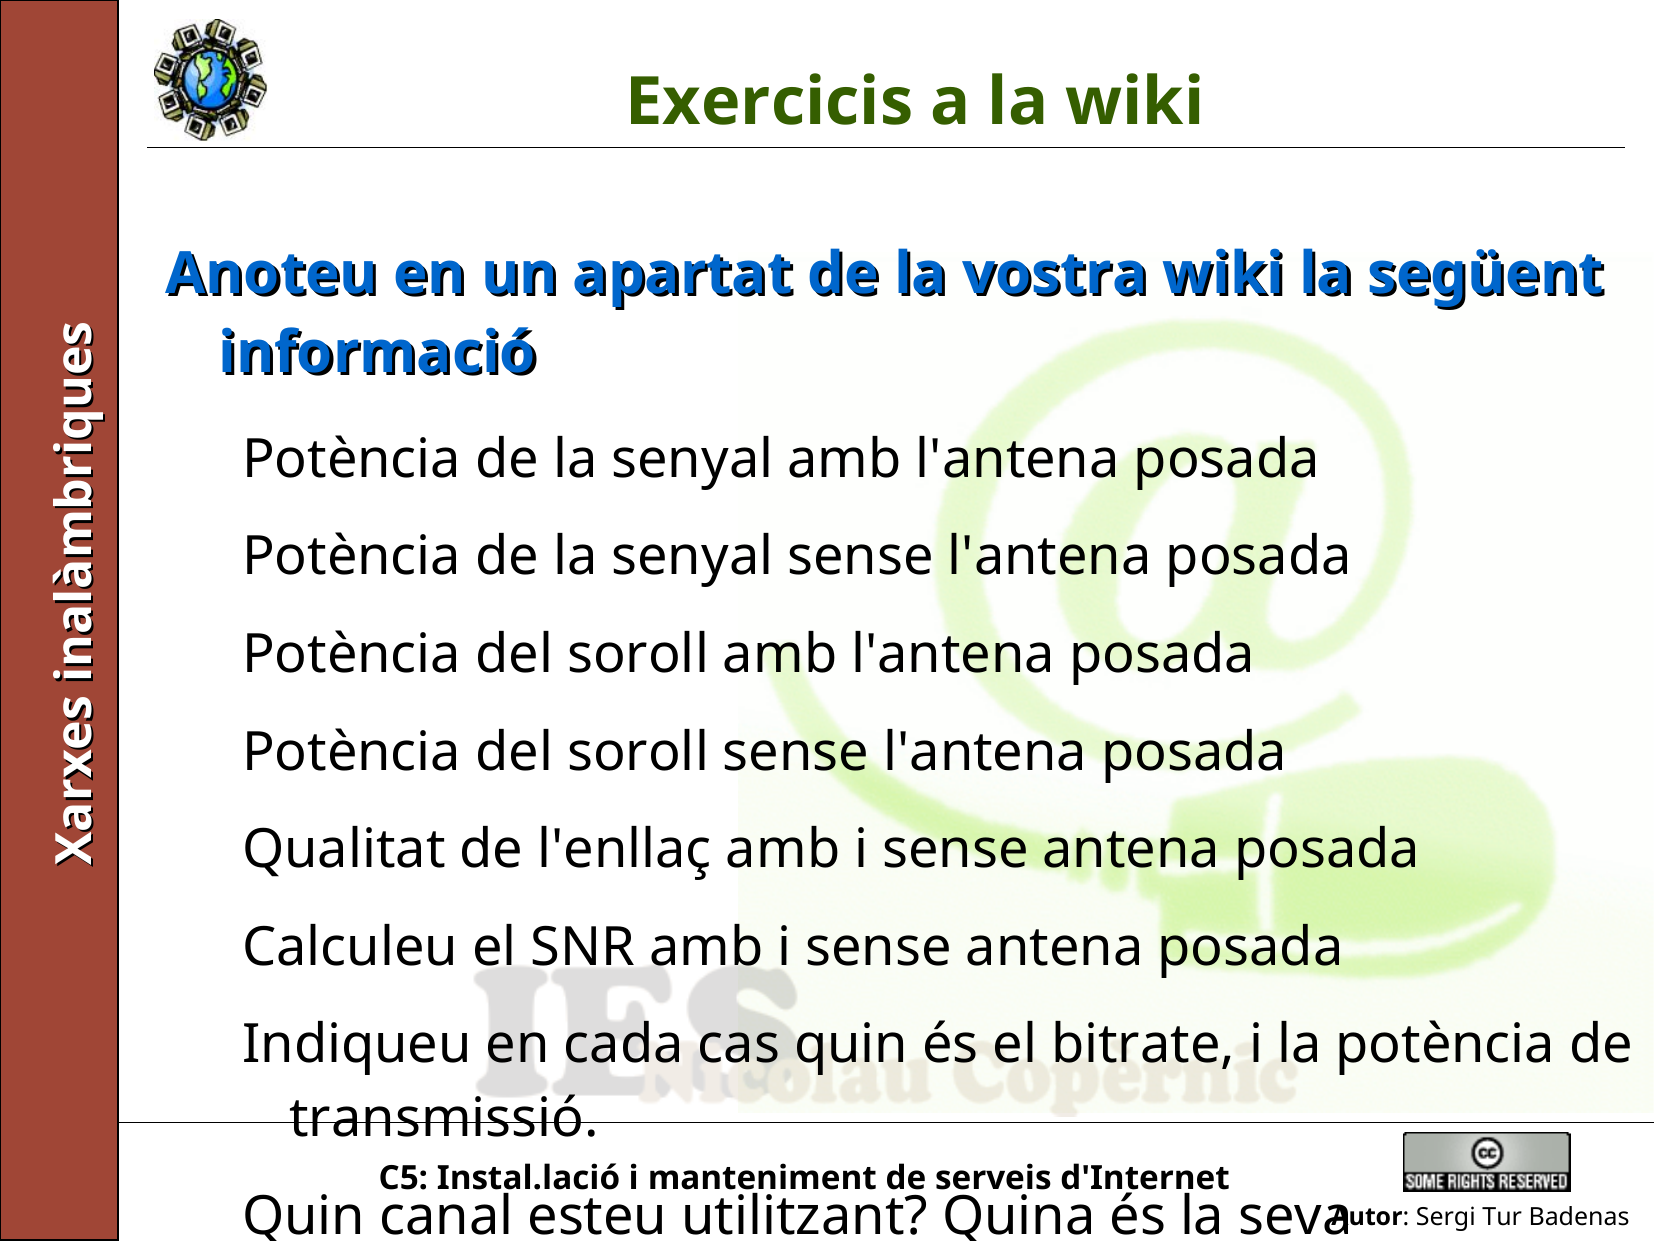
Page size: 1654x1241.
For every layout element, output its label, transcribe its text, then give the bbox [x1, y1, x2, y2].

list Anoteu en un apartat de la vostra wiki la següent informació Potència de la senyal amb l'antena posada Potència de la senyal sense l'antena posada Potència del soroll amb l'antena posada Potència del soroll sense l'antena posada Qualitat de l'enllaç amb i sense antena posada Calculeu el SNR amb i sense antena posada Indiqueu en cada cas quin és el bitrate, i la potència de transmissió. Quin canal esteu utilitzant? Quina és la seva freqüència? [147, 231, 1636, 1086]
picture [154, 19, 268, 142]
picture [559, 1110, 575, 1117]
picture [1403, 1132, 1571, 1192]
picture [466, 252, 1654, 1117]
title Exercicis a la wiki [171, 56, 1654, 141]
